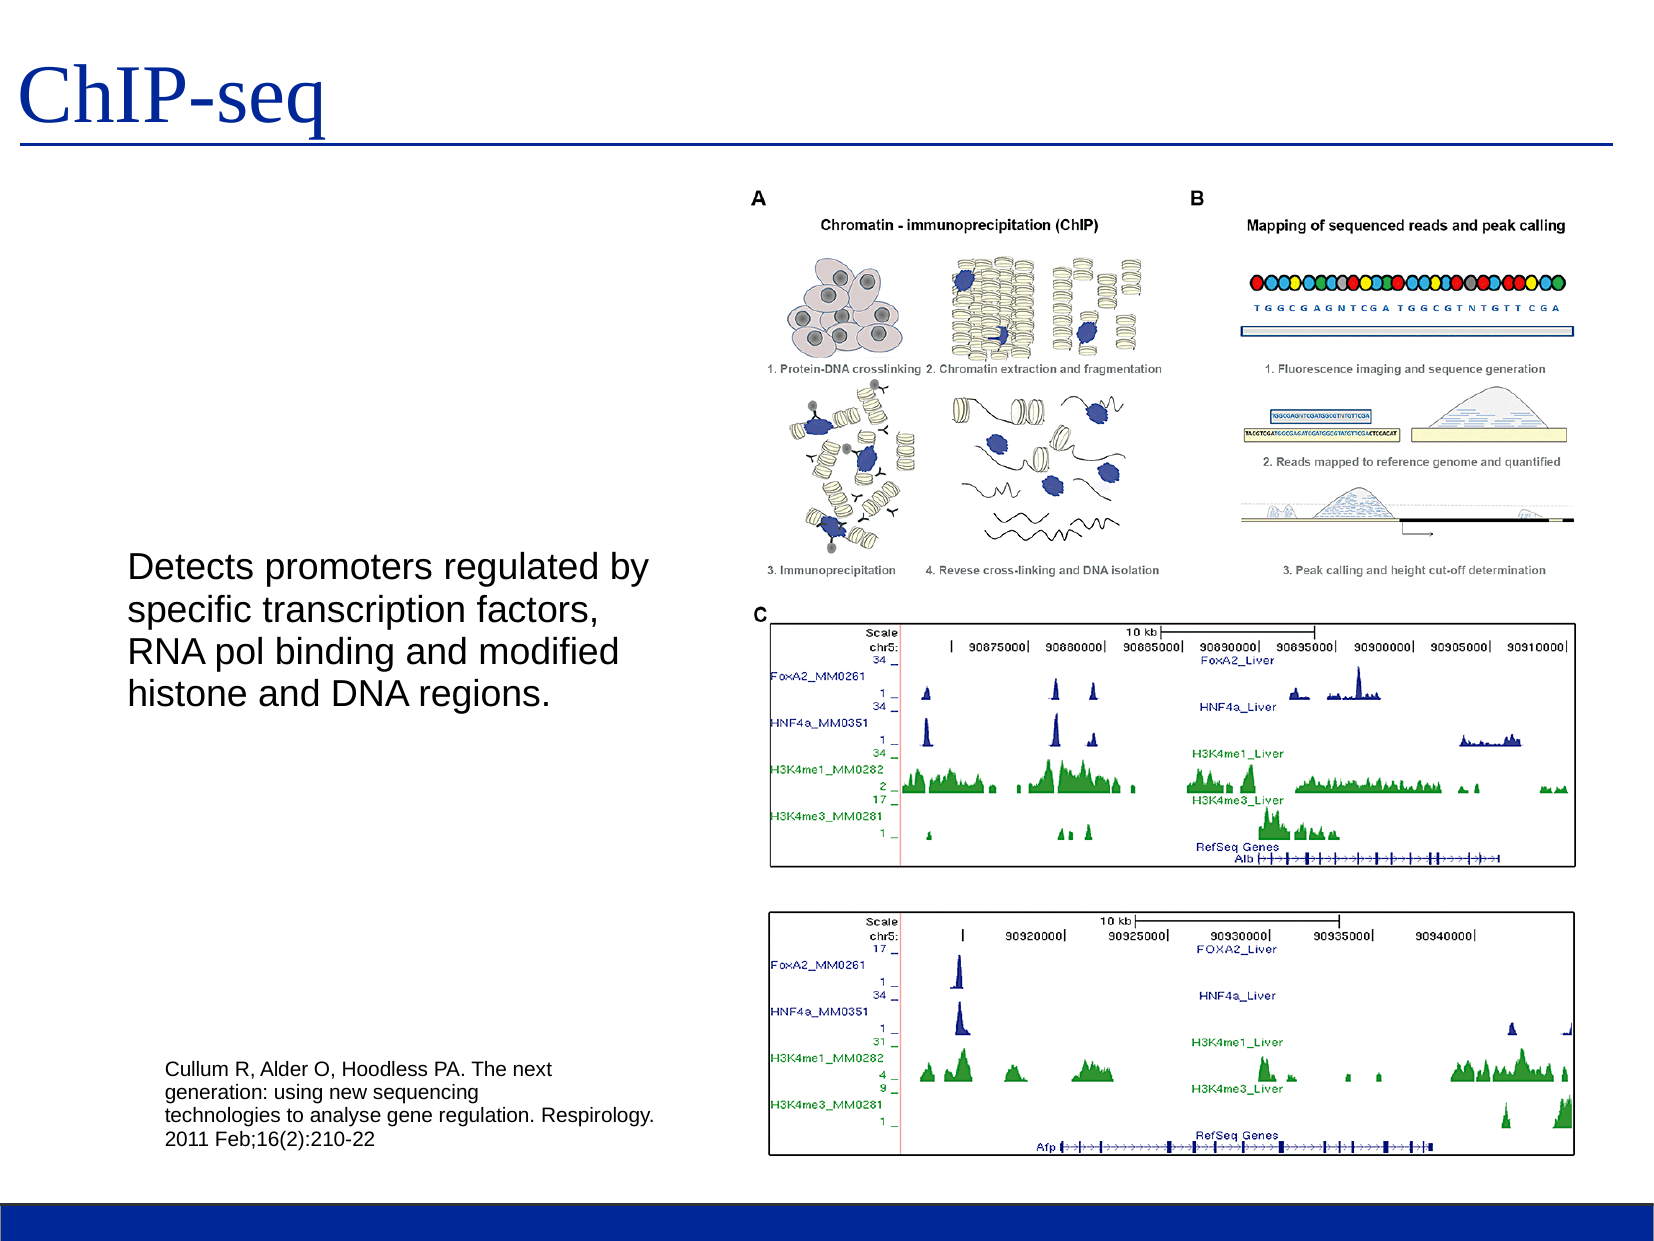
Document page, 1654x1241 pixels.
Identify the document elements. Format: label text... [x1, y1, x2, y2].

text_box Cullum R, Alder O, Hoodless PA. The next generation: using new sequencing technologies to analyse gene regulation. Respirology. 2011 Feb;16(2):210-22 [150, 1050, 676, 1159]
title ChIP-seq [17, 0, 1589, 198]
text_box Detects promoters regulated by specific transcription factors, RNA pol binding and modified histone and DNA regions. [112, 538, 676, 722]
picture [750, 187, 1577, 1157]
